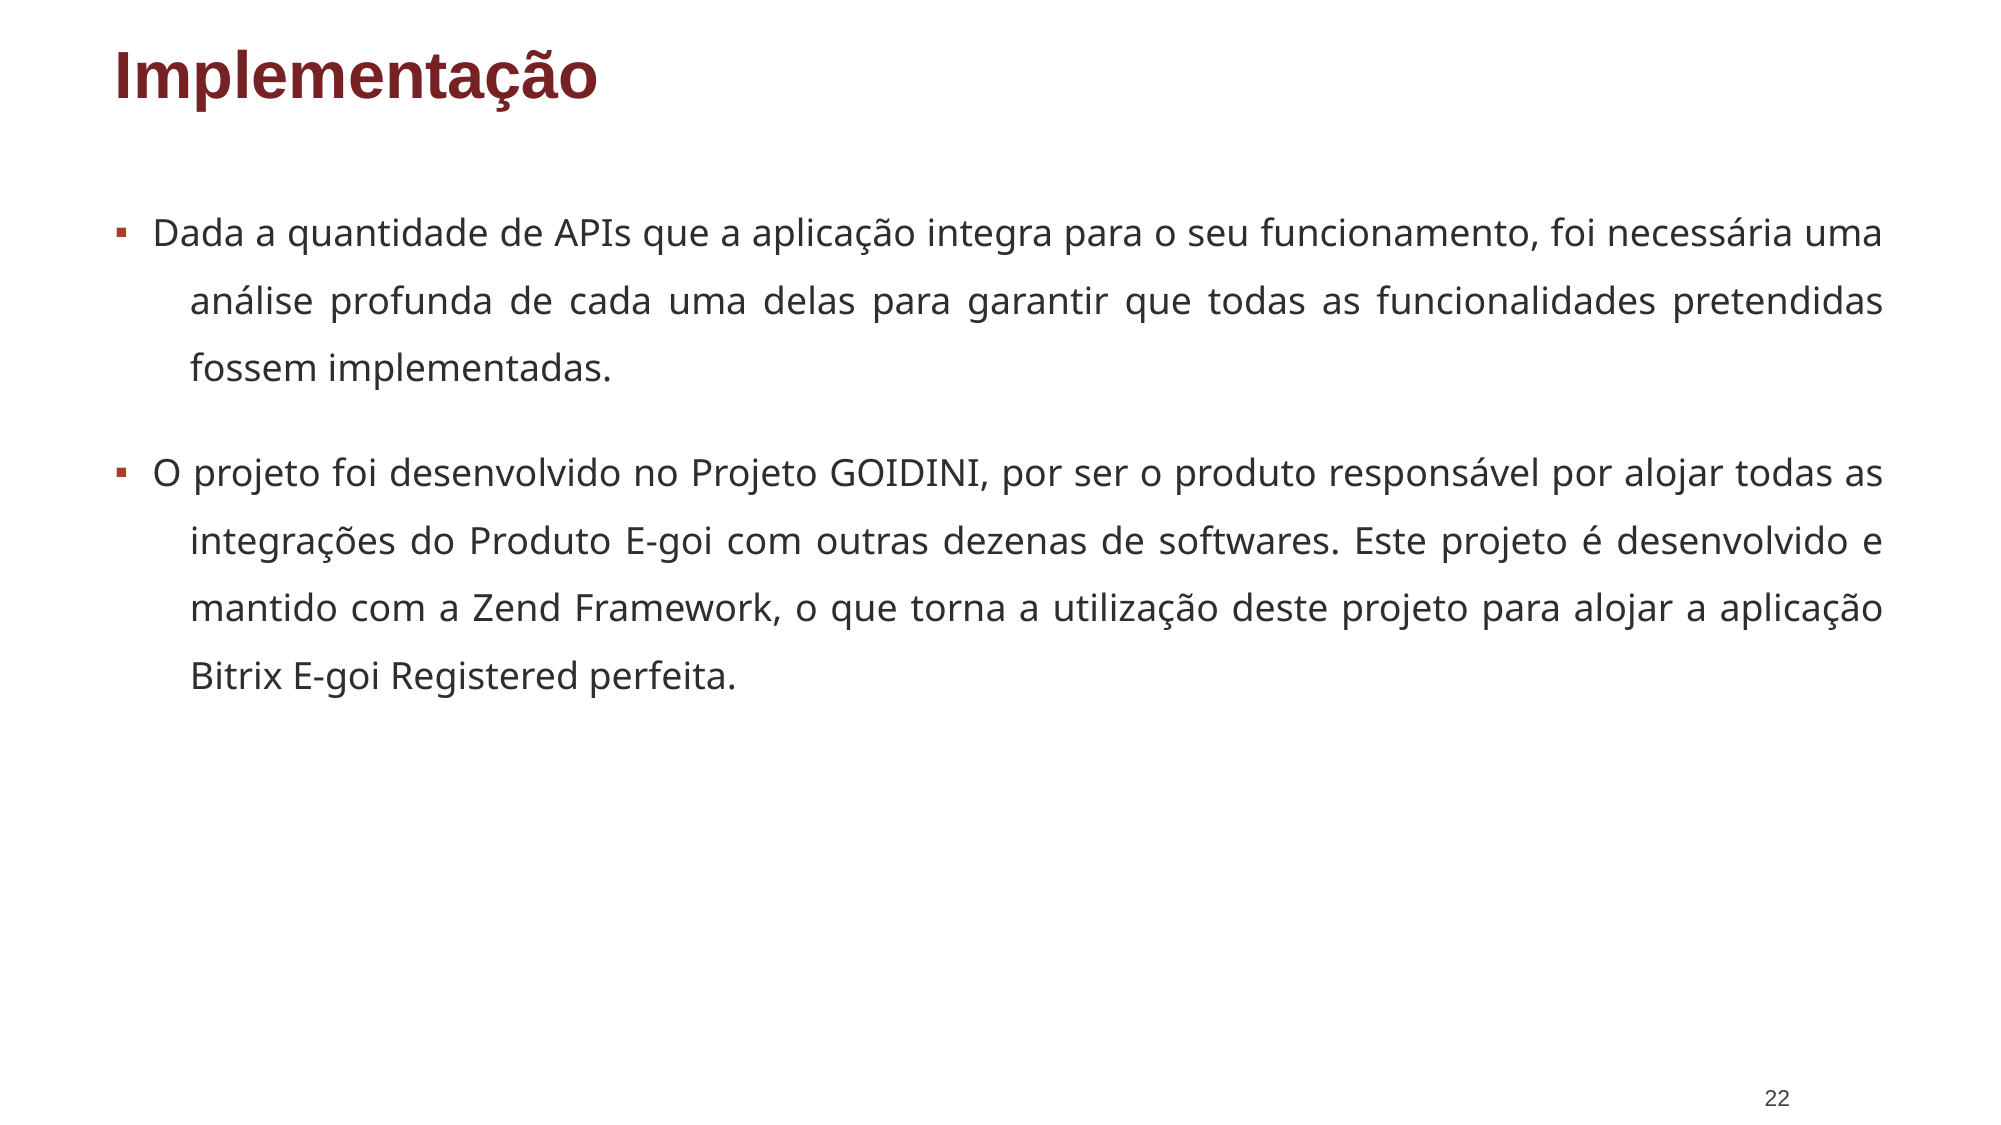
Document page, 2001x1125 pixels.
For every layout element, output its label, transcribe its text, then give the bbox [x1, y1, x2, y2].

text_box [1749, 1075, 1901, 1113]
title Implementação [99, 1, 1901, 121]
list Dada a quantidade de APIs que a aplicação integra para o seu funcionamento, foi necessária uma análise profunda de cada uma delas para garantir que todas as funcionalidades pretendidas fossem implementadas. O projeto foi desenvolvido no Projeto GOIDINI, por ser o produto responsável por alojar todas as integrações do Produto E-goi com outras dezenas de softwares. Este projeto é desenvolvido e mantido com a Zend Framework, o que torna a utilização deste projeto para alojar a aplicação Bitrix E-goi Registered perfeita. [99, 179, 1901, 1032]
